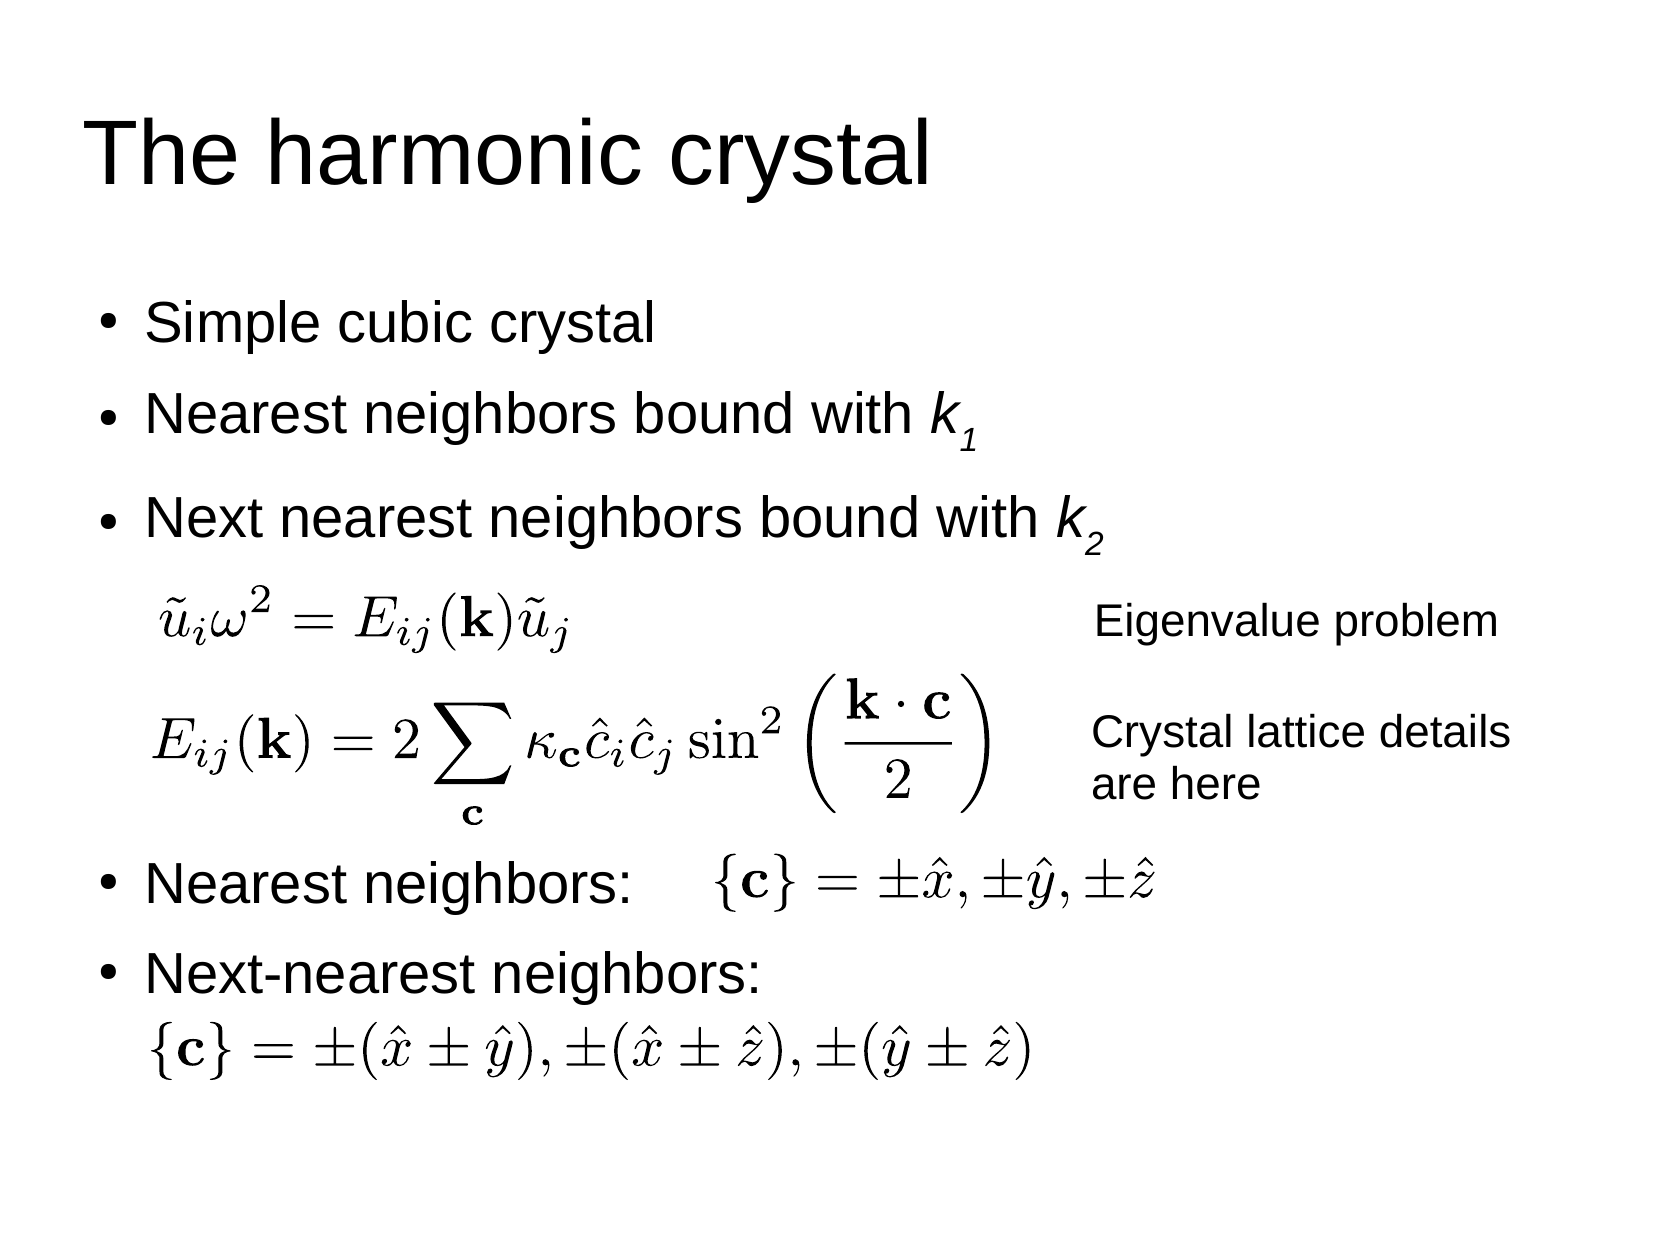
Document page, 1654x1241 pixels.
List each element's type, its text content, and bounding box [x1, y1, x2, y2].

title The harmonic crystal [82, 49, 1571, 257]
text_box [710, 853, 1161, 912]
text_box [150, 673, 1002, 826]
list Simple cubic crystal Nearest neighbors bound with k1 Next nearest neighbors bound with k2 Nearest neighbors: Next-nearest neighbors: [82, 290, 1571, 1010]
text_box [146, 1021, 1036, 1081]
text_box Eigenvalue problem [1079, 587, 1650, 654]
text_box [157, 585, 572, 654]
text_box Crystal lattice details are here [1076, 699, 1557, 817]
